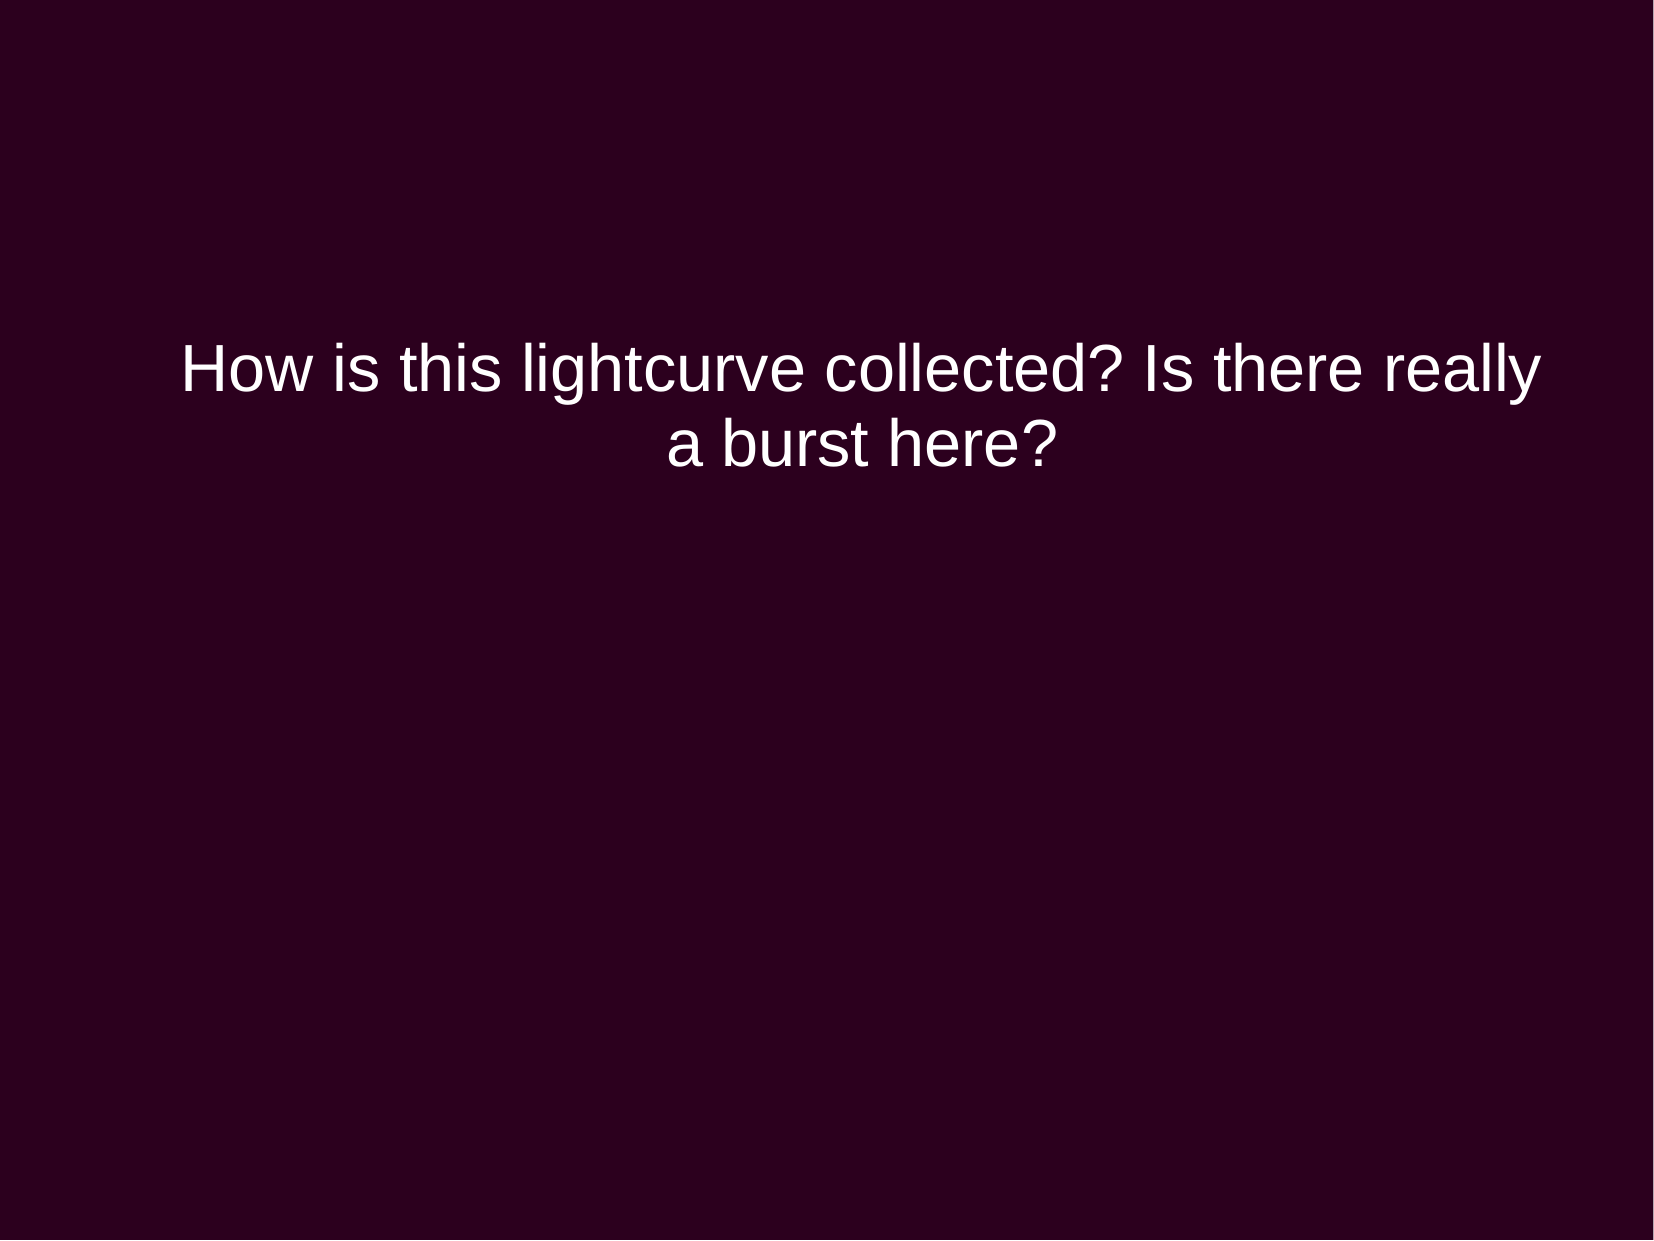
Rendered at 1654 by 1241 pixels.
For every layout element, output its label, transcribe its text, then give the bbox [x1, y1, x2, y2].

list How is this lightcurve collected? Is there really a burst here? [82, 330, 1571, 1050]
